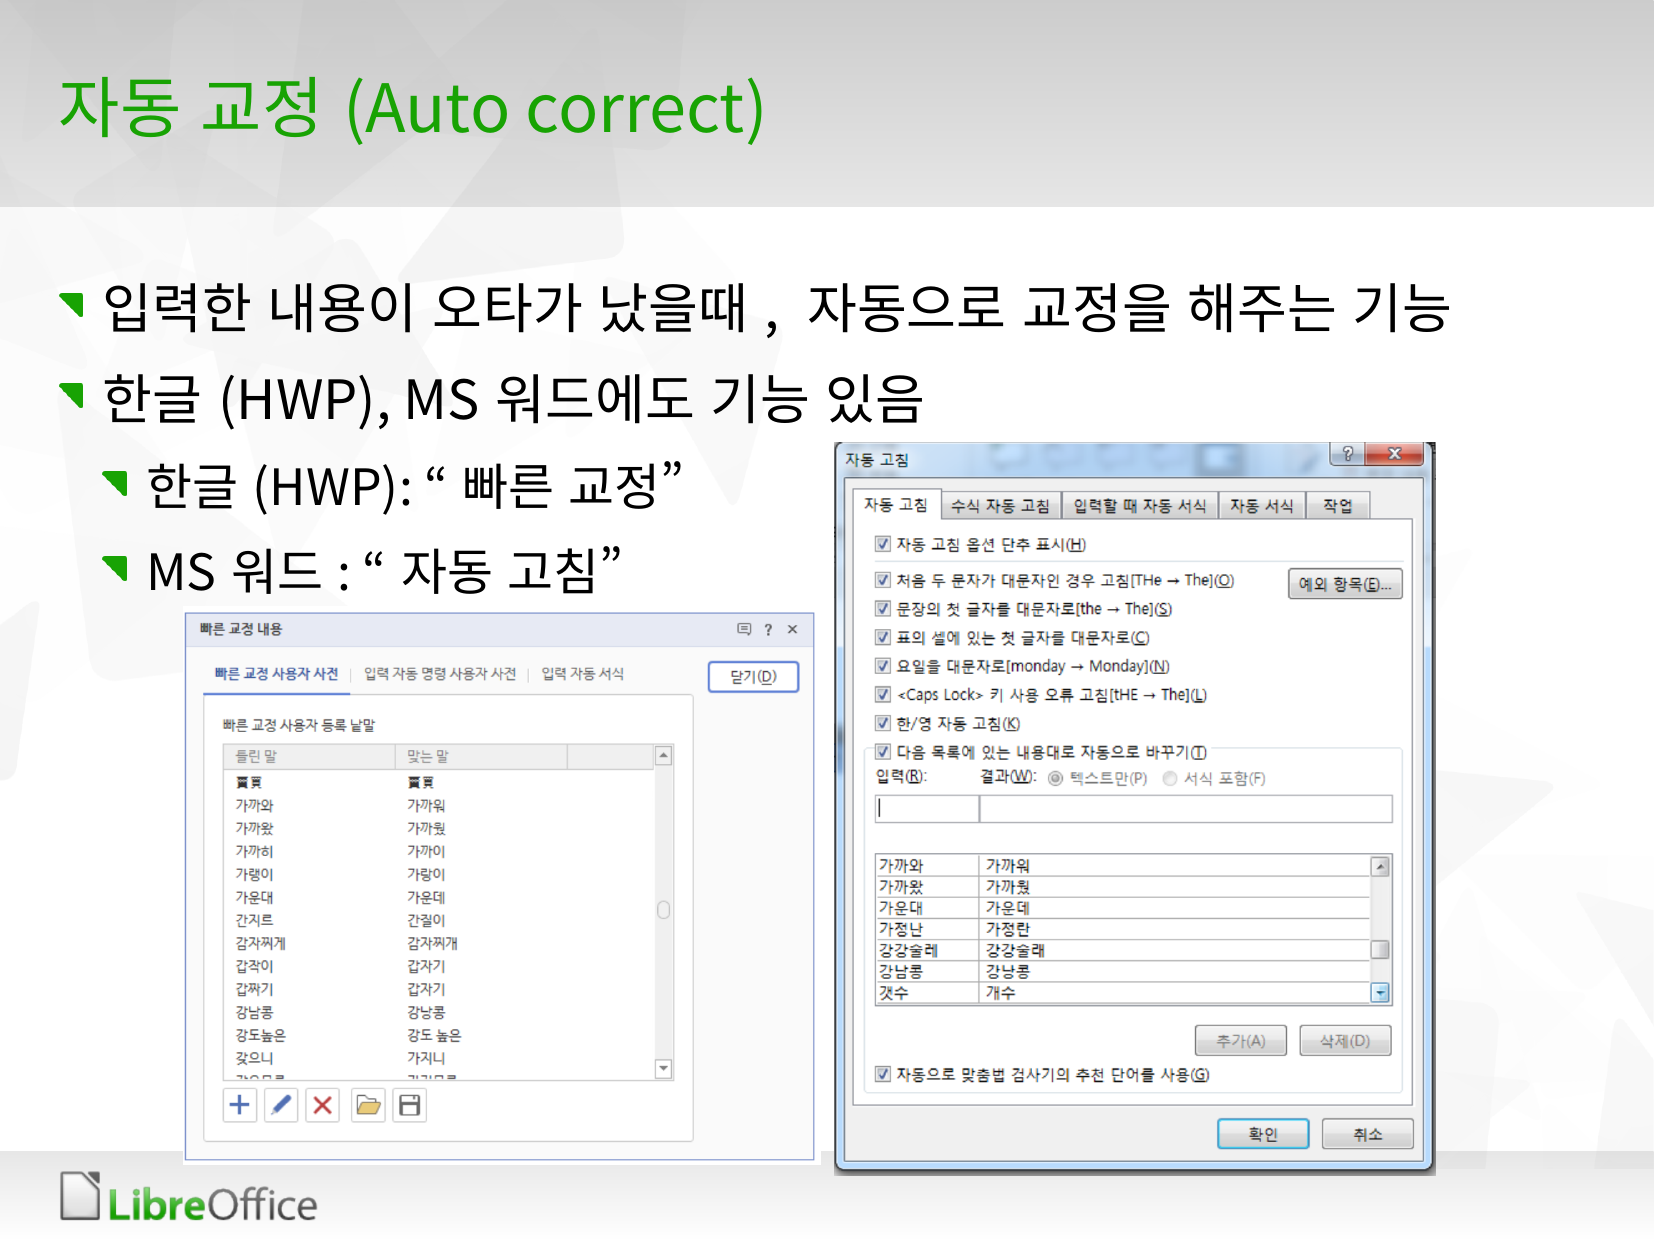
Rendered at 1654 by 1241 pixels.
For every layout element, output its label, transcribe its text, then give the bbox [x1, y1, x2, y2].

picture [834, 442, 1654, 1177]
picture [41, 606, 821, 1240]
list 입력한 내용이 오타가 났을때, 자동으로 교정을 해주는 기능 한글(HWP), MS워드에도 기능 있음 한글(HWP): “빠른 교정” MS워드: “자동 고침” [59, 265, 1595, 986]
picture [0, 0, 783, 931]
title 자동 교정(Auto correct) [59, 29, 1595, 178]
